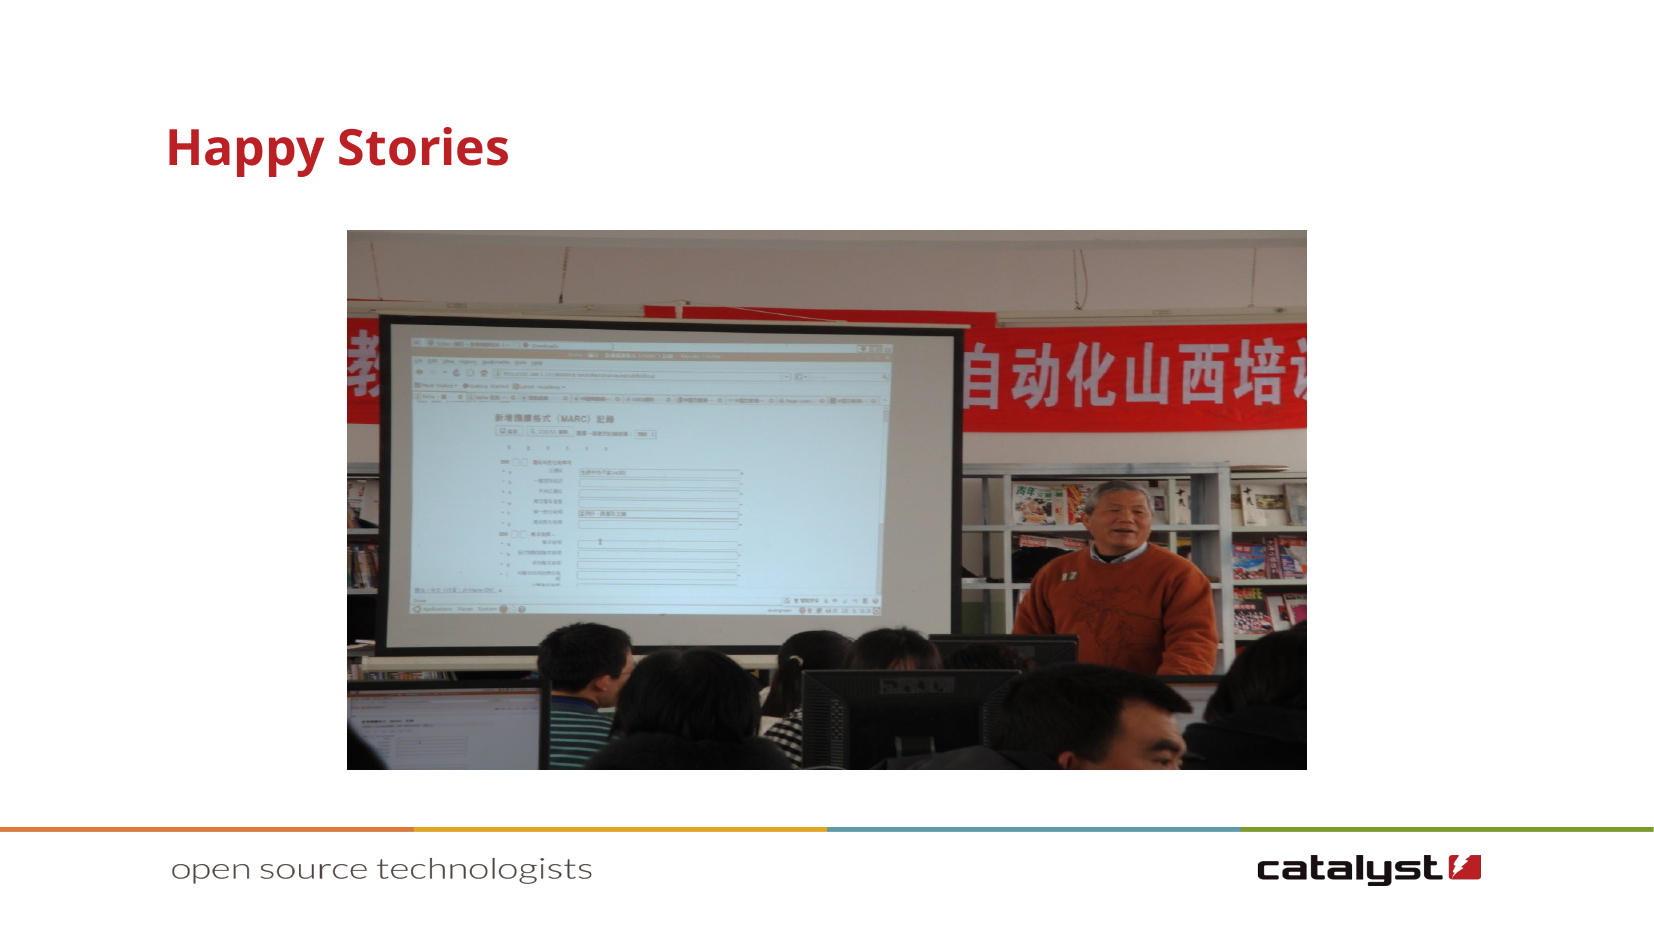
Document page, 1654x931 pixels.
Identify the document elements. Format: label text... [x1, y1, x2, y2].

picture [347, 230, 1307, 770]
picture [0, 827, 1654, 886]
title Happy Stories [165, 68, 1489, 224]
